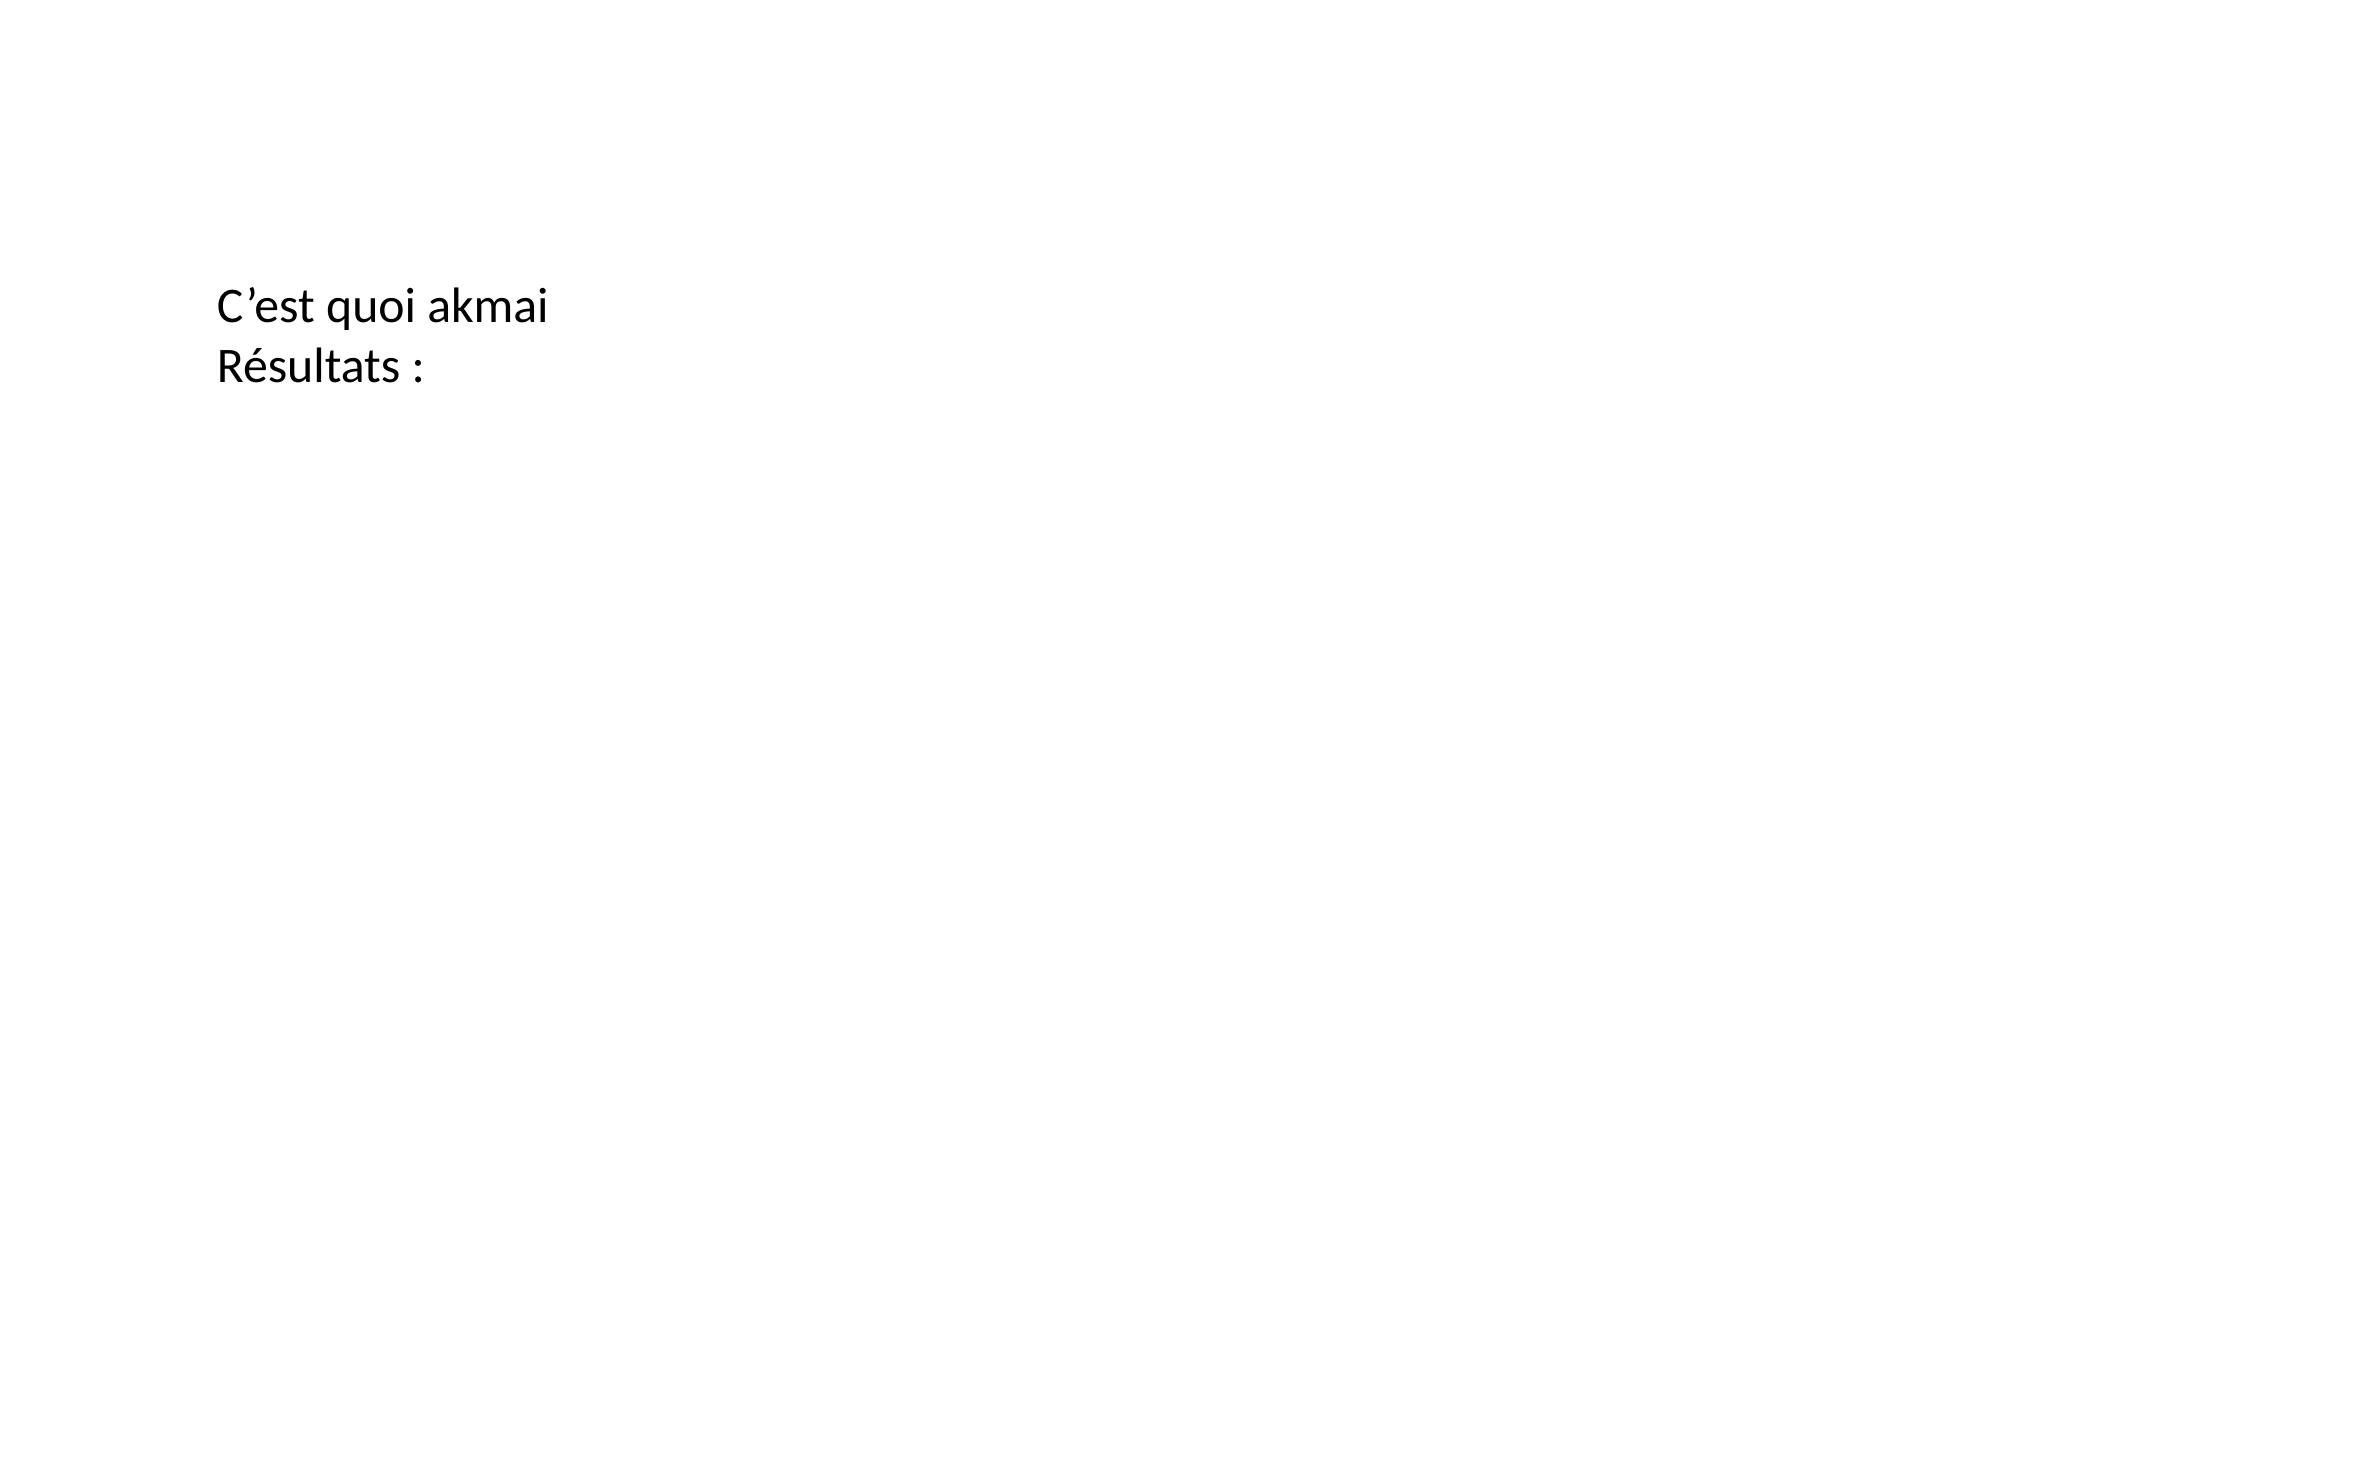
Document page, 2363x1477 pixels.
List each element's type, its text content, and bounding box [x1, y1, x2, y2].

text_box C’est quoi akmai Résultats : [202, 265, 565, 400]
